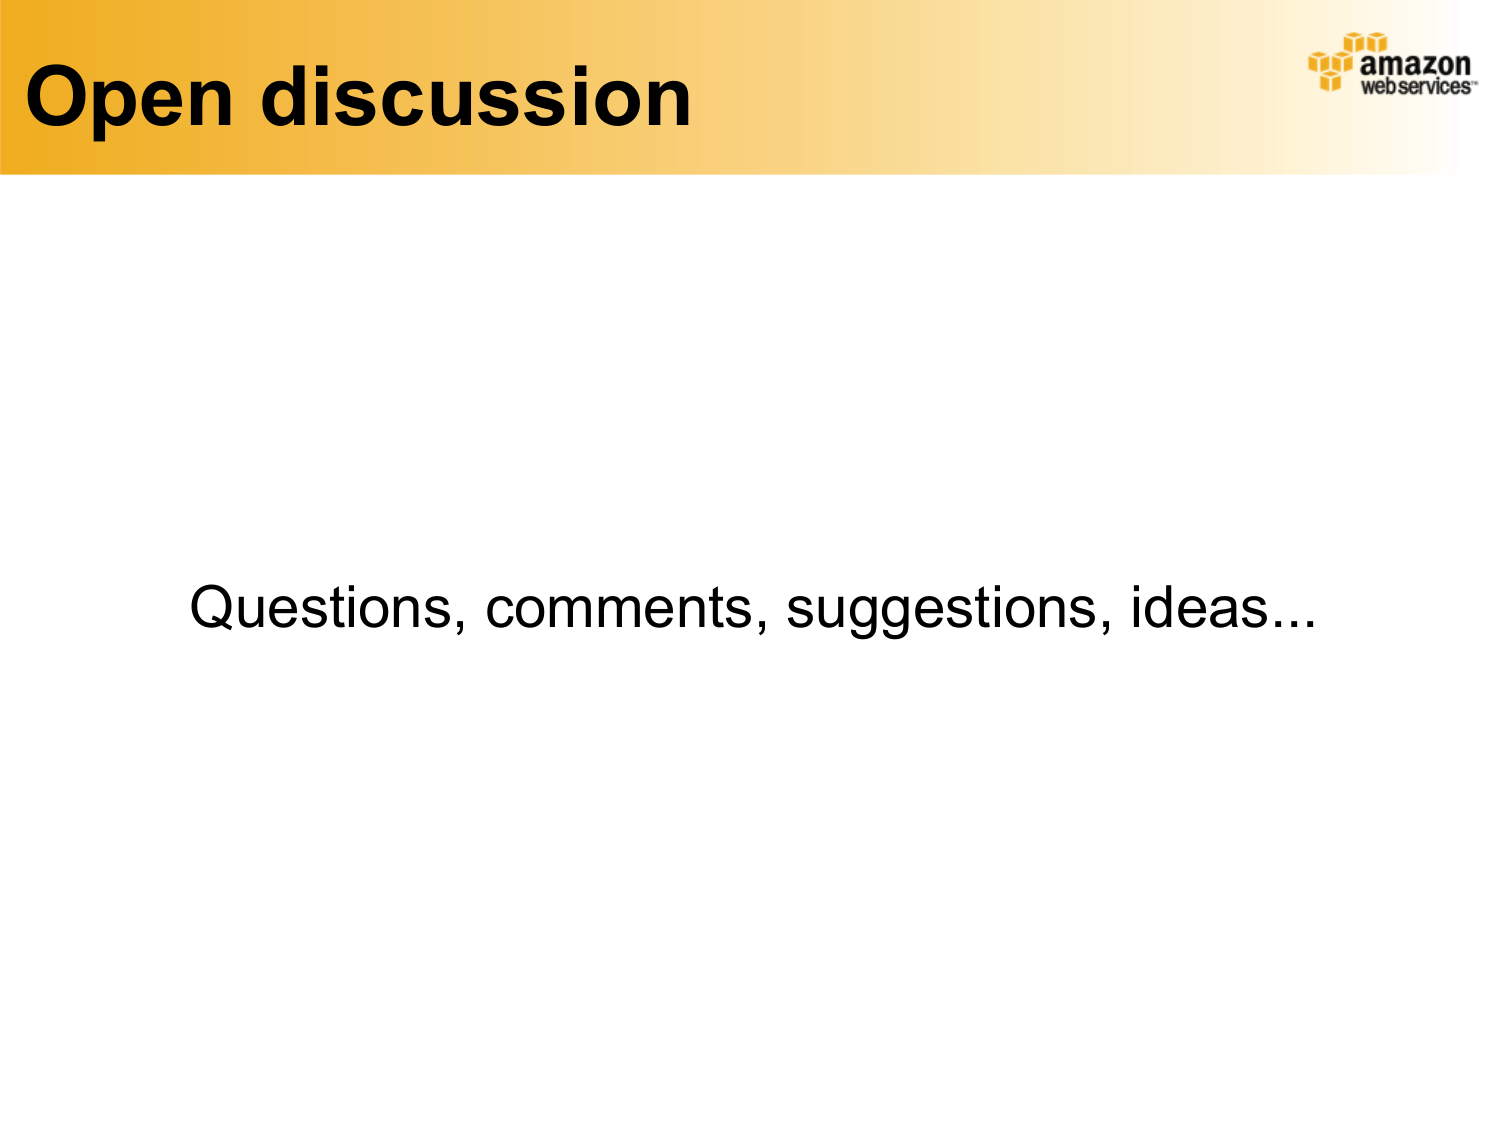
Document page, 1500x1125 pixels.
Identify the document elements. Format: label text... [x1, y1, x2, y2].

picture [0, 0, 1500, 1125]
list Questions, comments, suggestions, ideas... [112, 559, 1388, 718]
title Open discussion [2, 0, 1278, 185]
